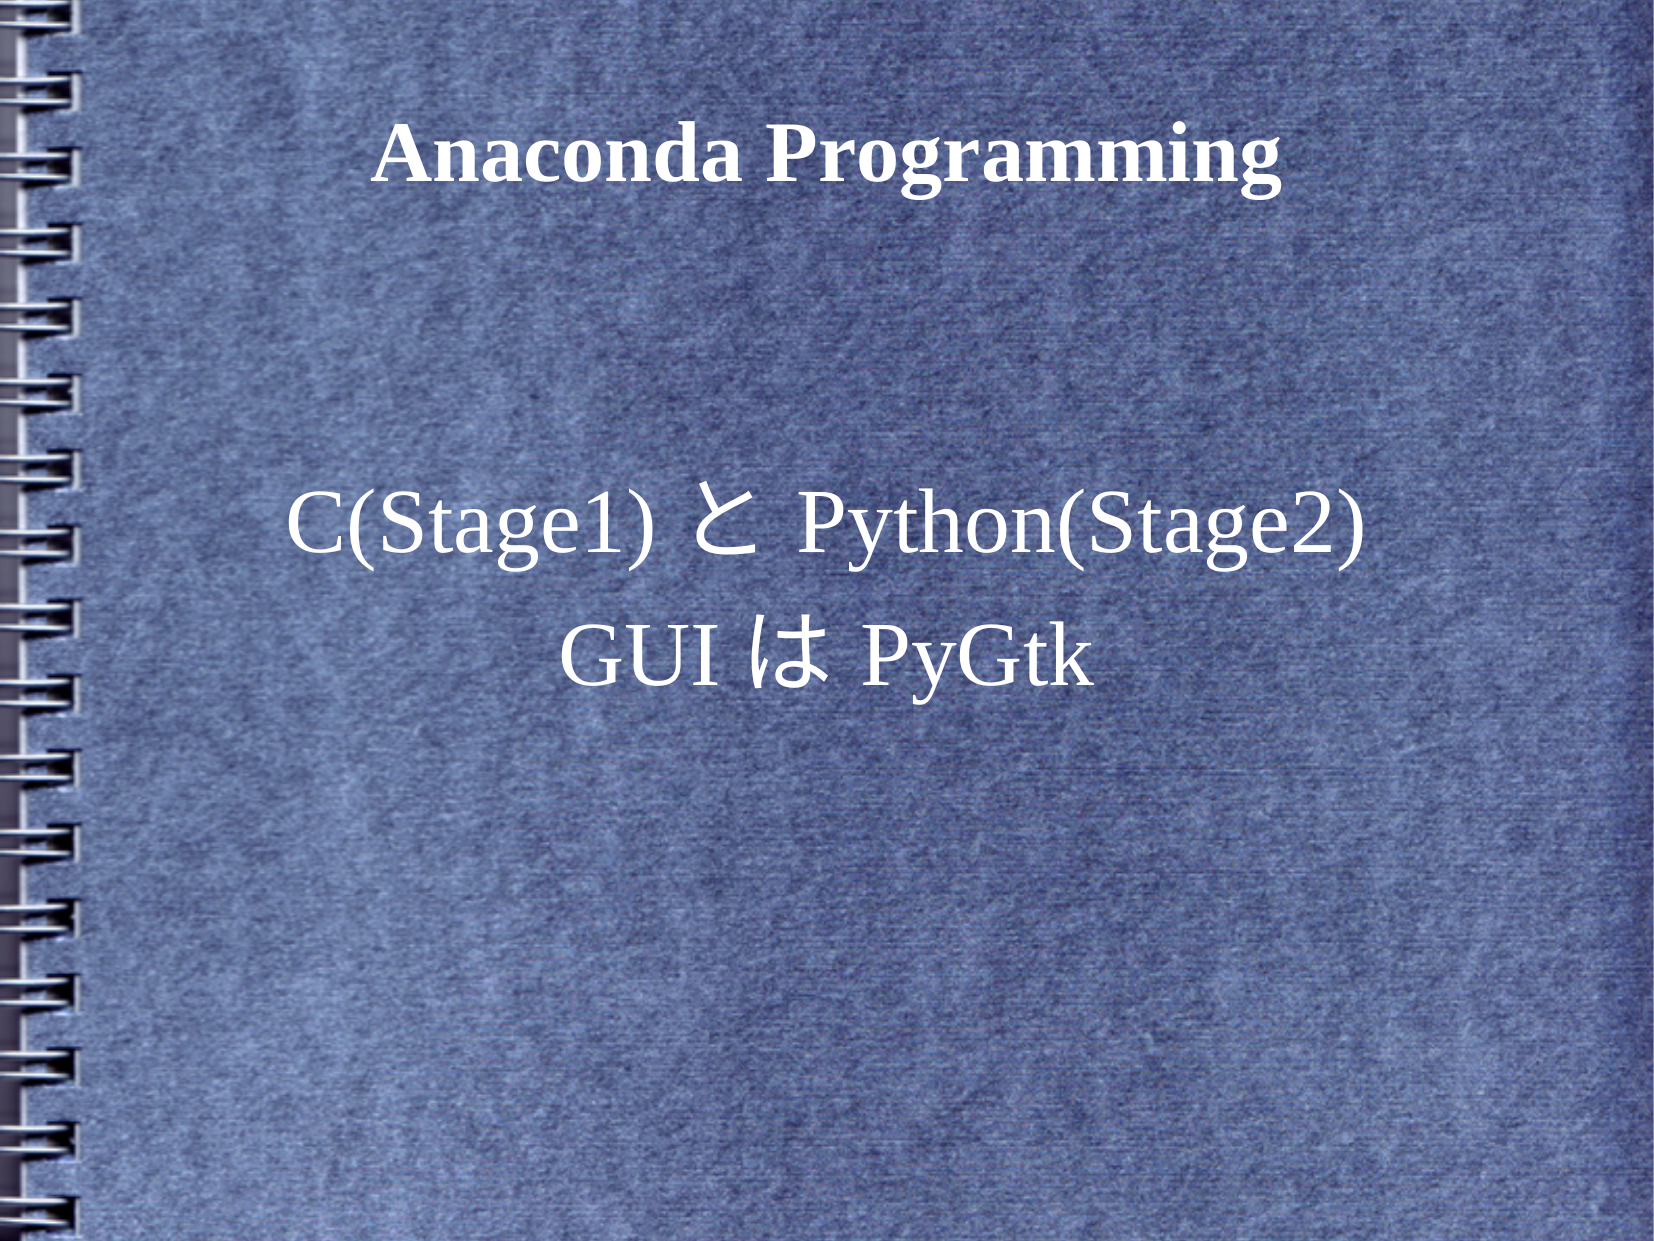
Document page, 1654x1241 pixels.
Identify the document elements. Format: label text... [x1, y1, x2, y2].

picture [0, 0, 1654, 1241]
subtitle C(Stage1)とPython(Stage2) GUIはPyGtk [82, 257, 1571, 1109]
title Anaconda Programming [82, 49, 1571, 257]
